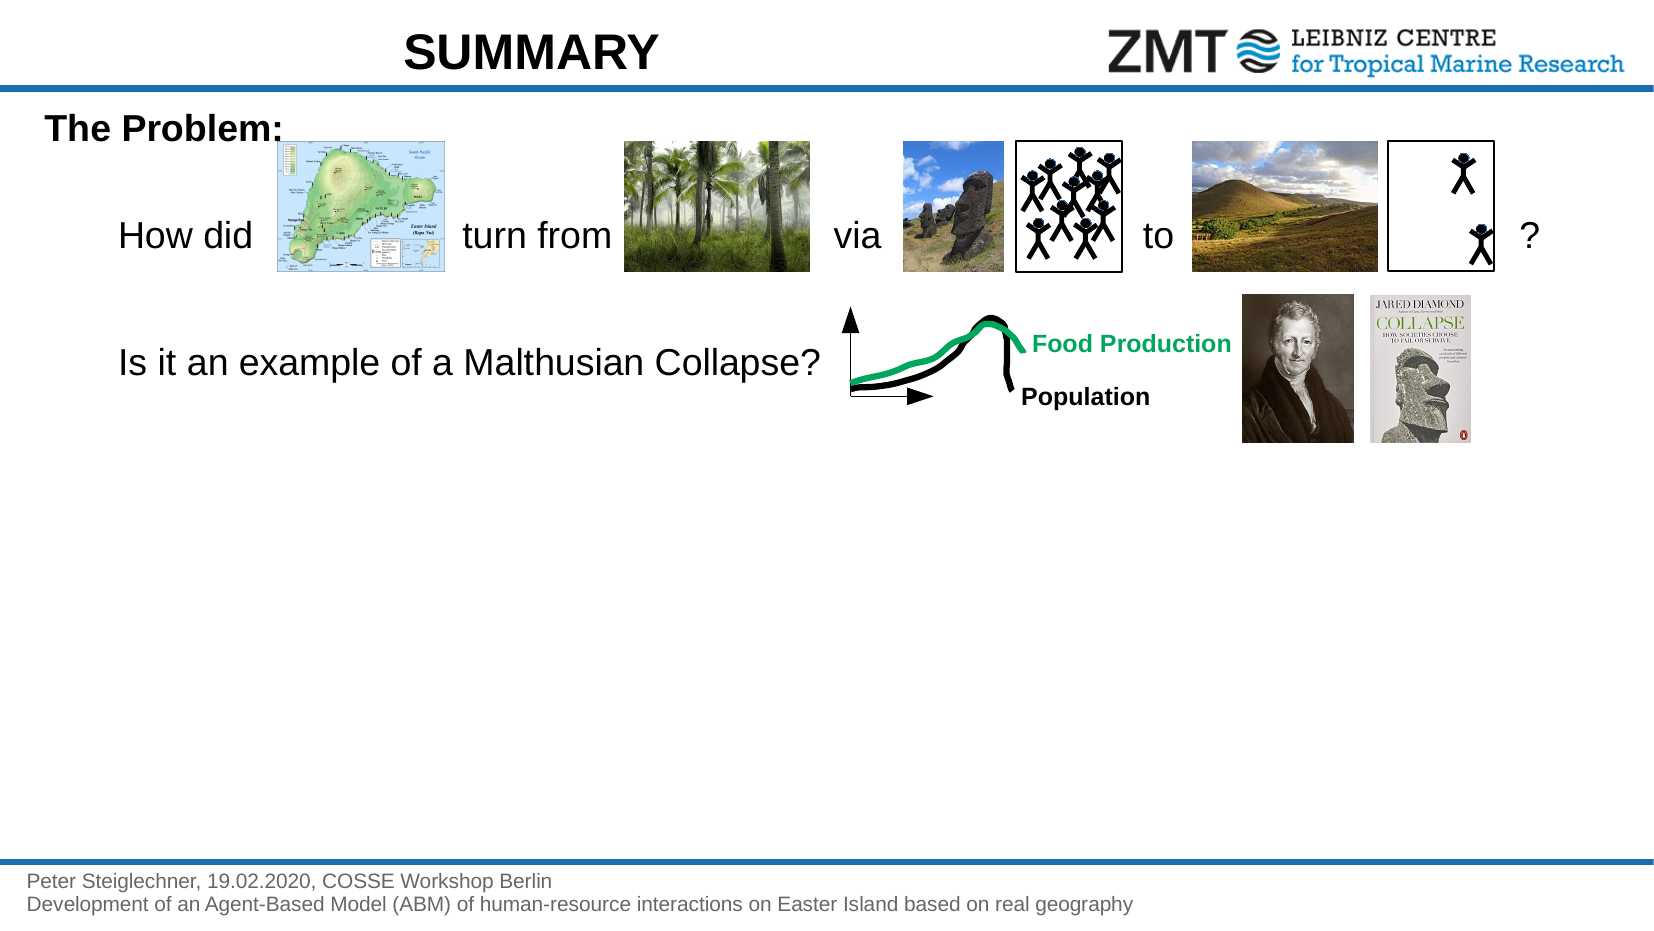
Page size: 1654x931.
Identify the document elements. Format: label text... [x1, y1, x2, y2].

picture [1370, 295, 1471, 443]
text_box [1025, 218, 1052, 260]
text_box Population [1006, 375, 1241, 440]
text_box Food Production [1017, 322, 1242, 394]
title SUMMARY [82, 11, 981, 93]
picture [1192, 141, 1378, 272]
picture [277, 141, 445, 272]
text_box The Problem: How did turn from via to ? Is it an example of a Malthusian Collapse? [29, 100, 1654, 666]
text_box [1451, 153, 1477, 195]
picture [1242, 294, 1354, 443]
picture [903, 141, 1004, 272]
text_box [1468, 224, 1495, 266]
text_box [1020, 147, 1122, 260]
picture [1086, 1, 1654, 85]
picture [624, 141, 810, 272]
